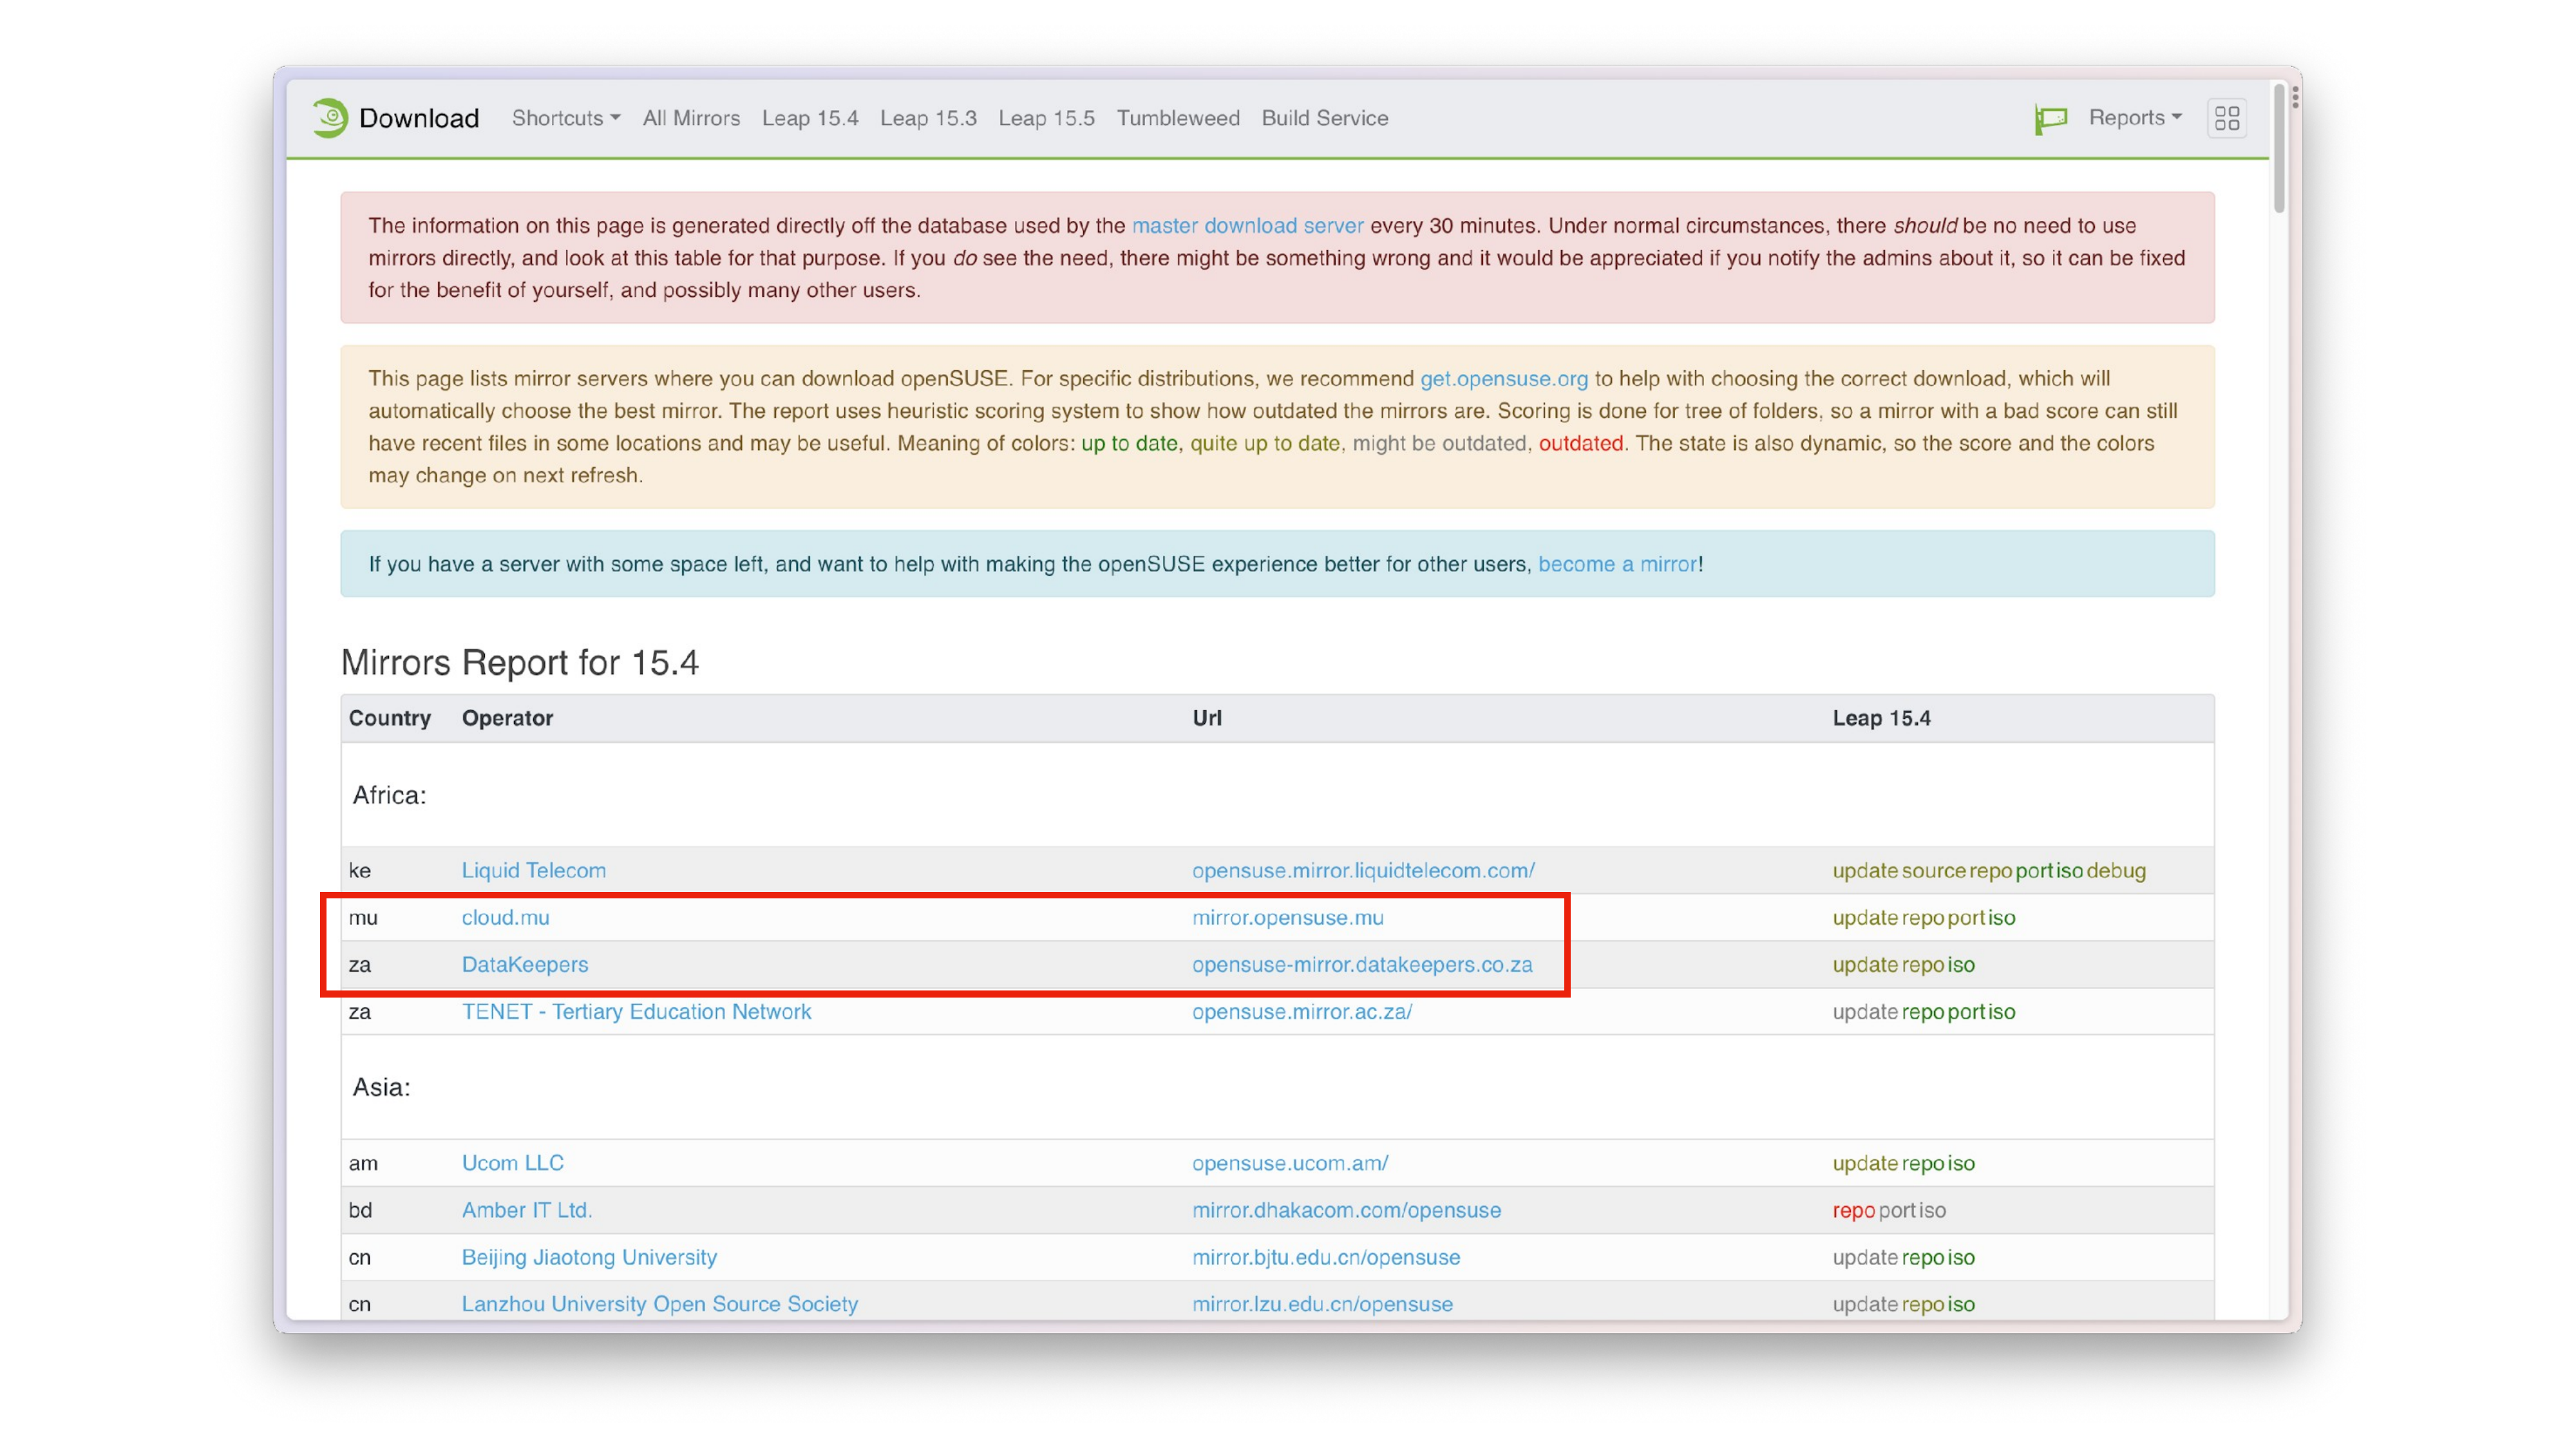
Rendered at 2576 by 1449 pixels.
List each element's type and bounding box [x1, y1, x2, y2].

picture [198, 15, 2378, 1433]
